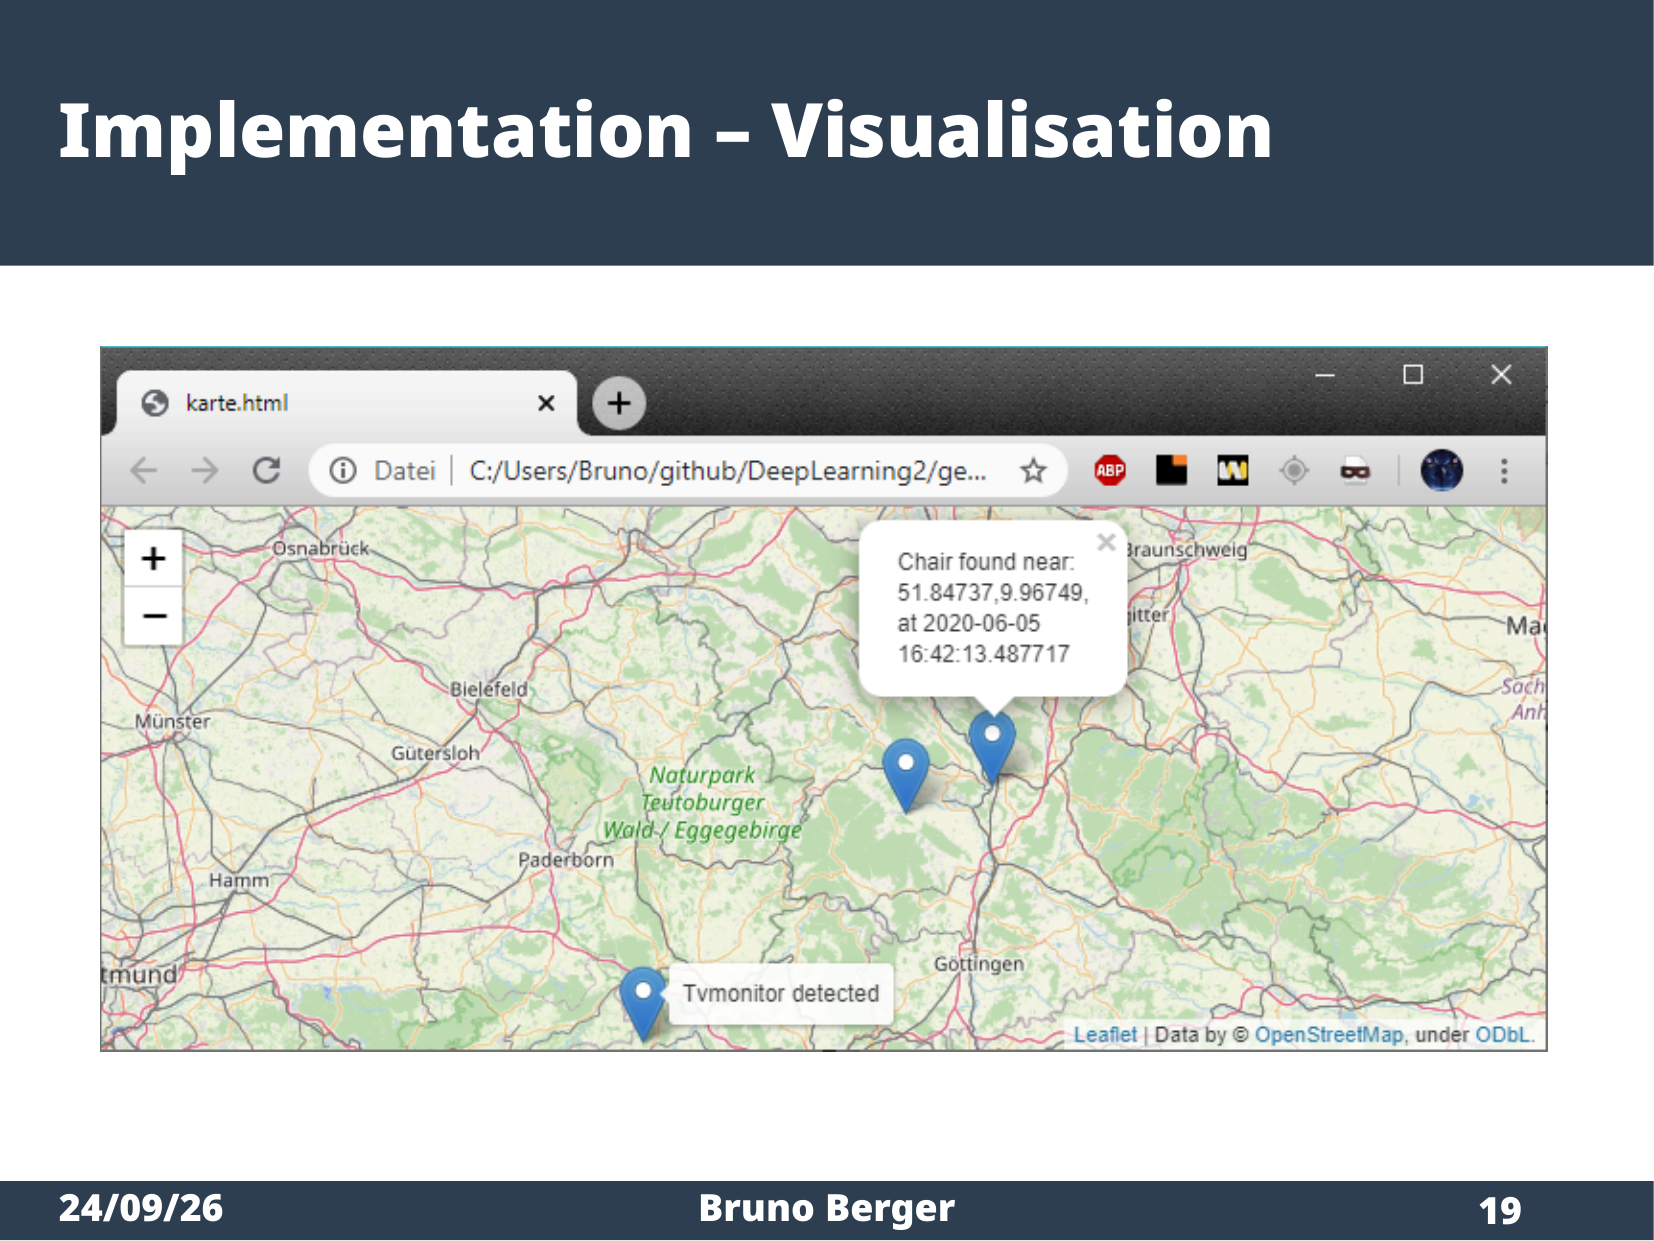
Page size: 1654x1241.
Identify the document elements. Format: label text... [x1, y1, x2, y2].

title Implementation – Visualisation [59, 49, 1595, 207]
picture [100, 346, 1548, 1052]
